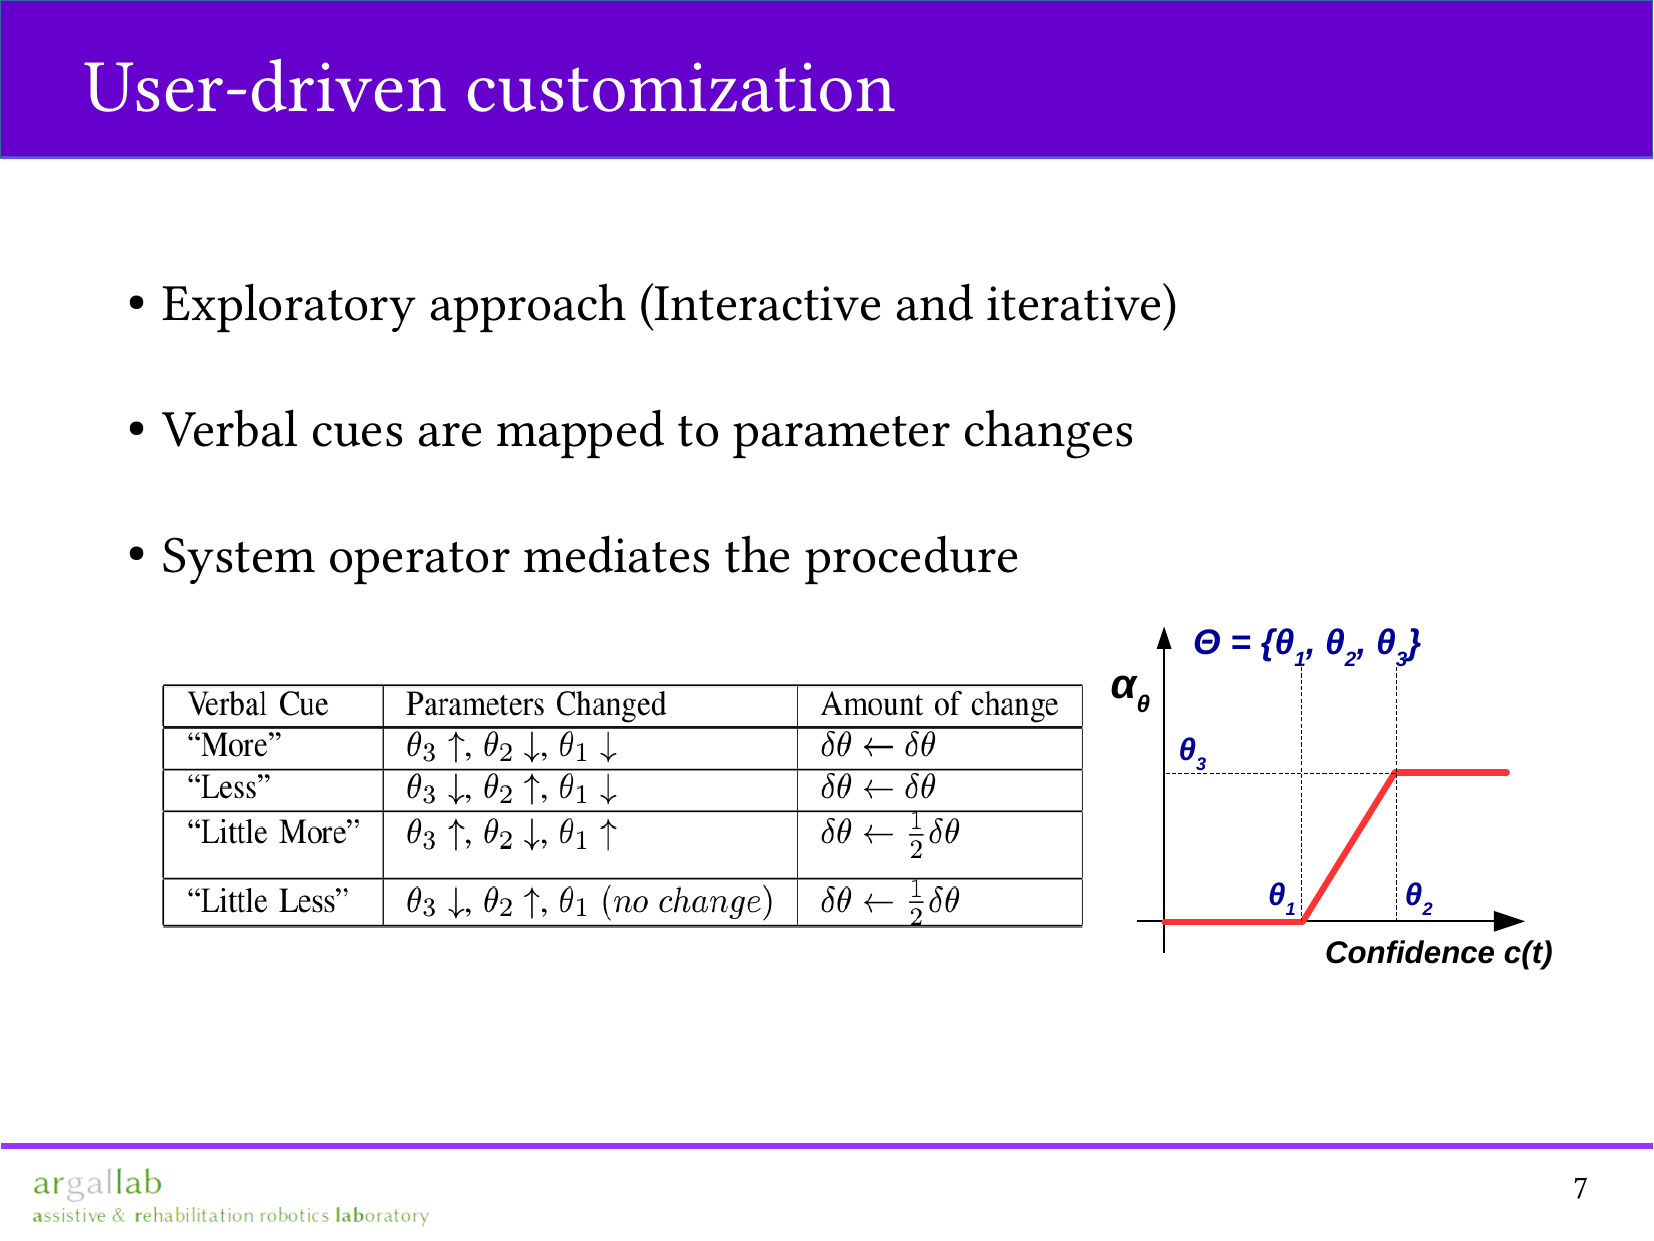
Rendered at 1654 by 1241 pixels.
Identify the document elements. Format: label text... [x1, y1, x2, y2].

picture [121, 647, 1106, 948]
text_box Θ = {θ1, θ2, θ3} [1178, 615, 1456, 679]
text_box Exploratory approach (Interactive and iterative) Verbal cues are mapped to parameter changes System operator mediates the procedure [112, 266, 1603, 594]
picture [21, 1140, 444, 1241]
text_box θ3 [1163, 724, 1231, 813]
text_box Confidence c(t) [1310, 927, 1569, 978]
text_box θ2 [1390, 869, 1449, 927]
text_box θ1 [1253, 869, 1324, 958]
text_box αθ [1095, 653, 1175, 726]
text_box User-driven customization [69, 36, 1621, 138]
